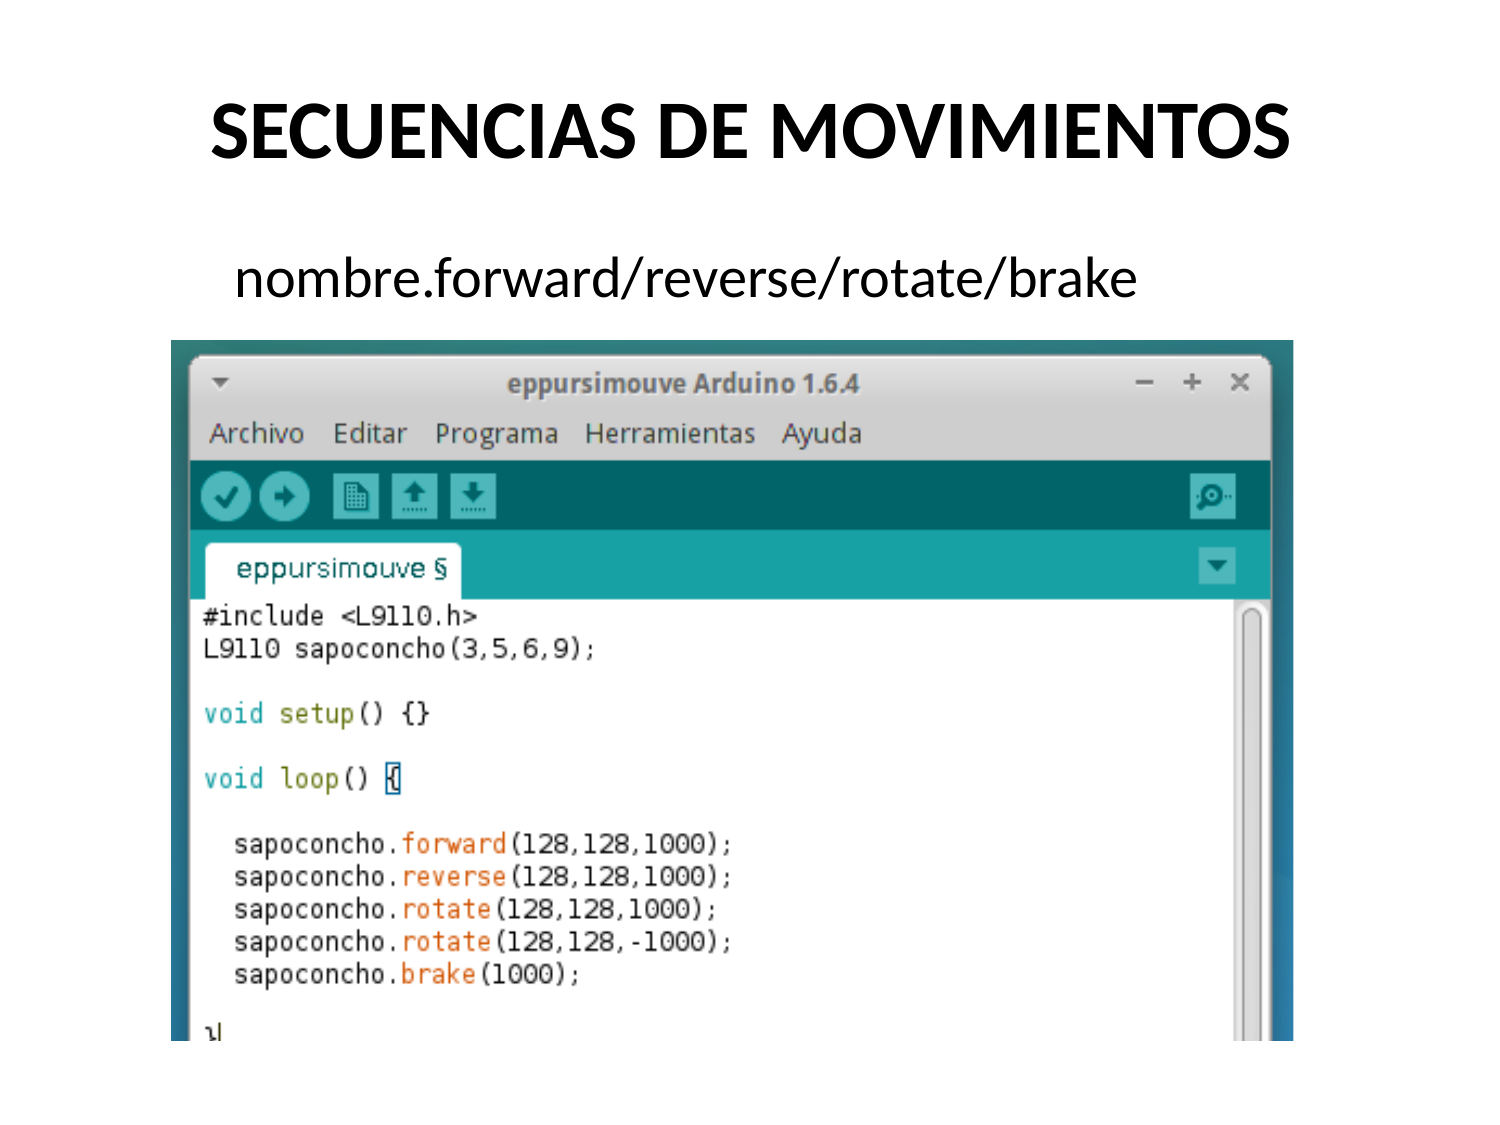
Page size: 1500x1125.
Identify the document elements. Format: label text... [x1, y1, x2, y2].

title SECUENCIAS DE MOVIMIENTOS [76, 30, 1427, 219]
list nombre.forward/reverse/rotate/brake [88, 231, 1353, 339]
picture [171, 340, 1294, 1041]
